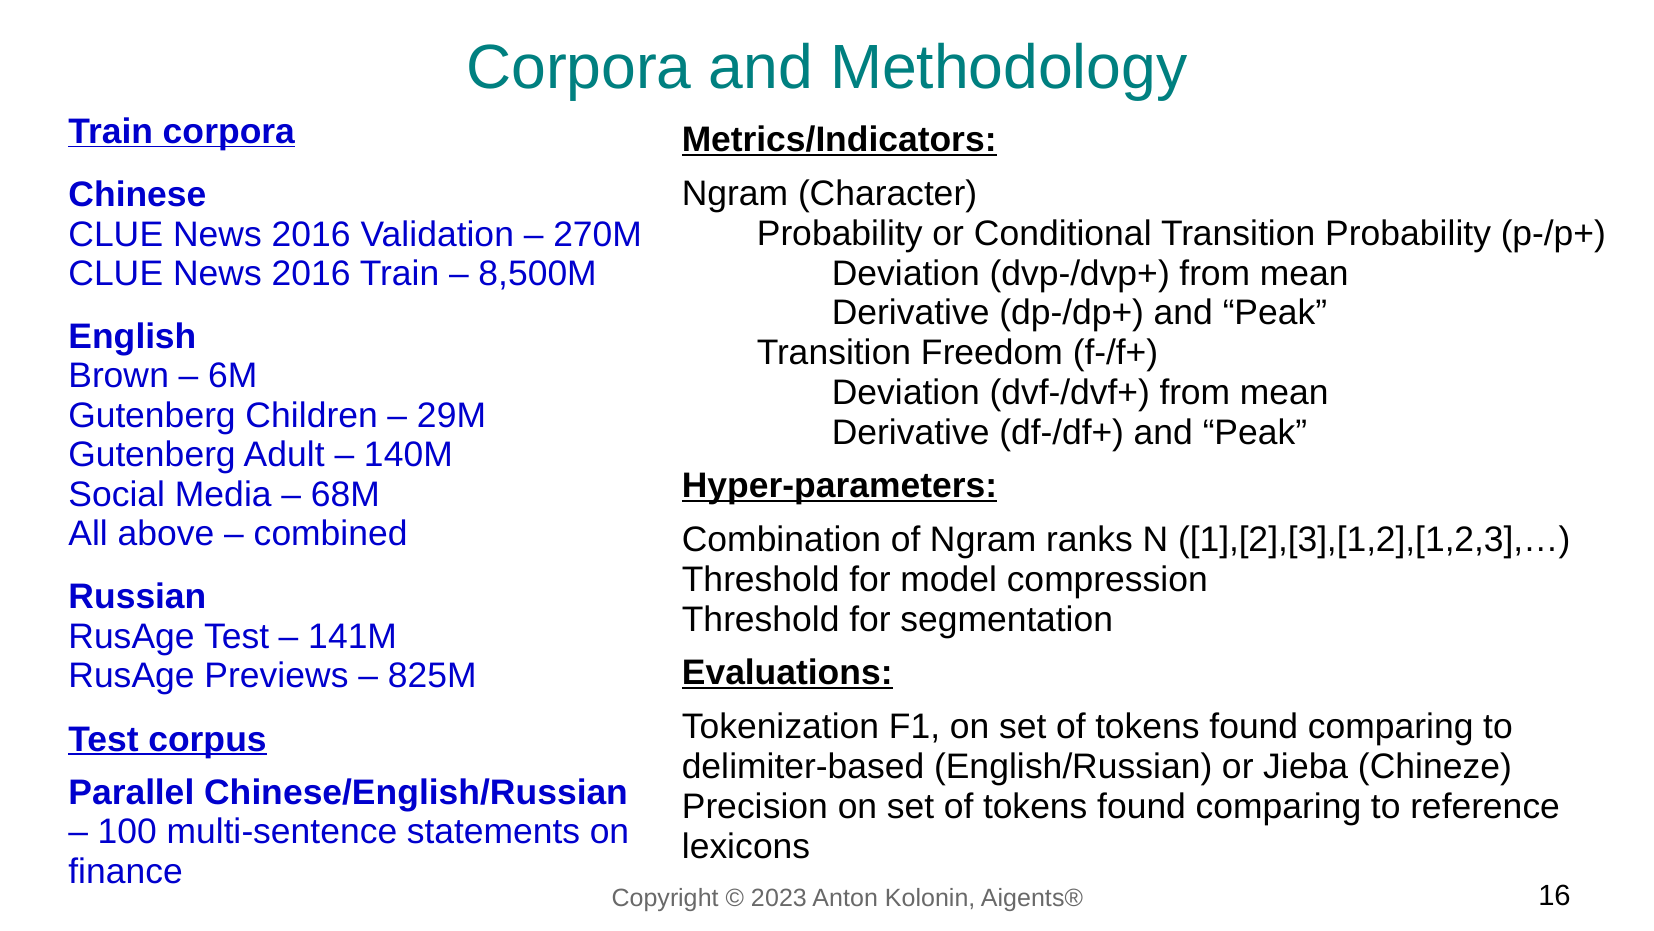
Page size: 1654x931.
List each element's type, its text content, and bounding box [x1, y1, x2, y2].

text_box Train corpora Chinese CLUE News 2016 Validation – 270M CLUE News 2016 Train – 8,500M English Brown – 6M Gutenberg Children – 29M Gutenberg Adult – 140M Social Media – 68M All above – combined Russian RusAge Test – 141M RusAge Previews – 825M Test corpus Parallel Chinese/English/Russian – 100 multi-sentence statements on finance [53, 102, 675, 898]
text_box Corpora and Methodology [0, 0, 1630, 135]
text_box Metrics/Indicators: Ngram (Character) Probability or Conditional Transition Probability (p-/p+) Deviation (dvp-/dvp+) from mean Derivative (dp-/dp+) and “Peak” Transition Freedom (f-/f+) Deviation (dvf-/dvf+) from mean Derivative (df-/df+) and “Peak” Hyper-parameters: Combination of Ngram ranks N ([1],[2],[3],[1,2],[1,2,3],…) Threshold for model compression Threshold for segmentation Evaluations: Tokenization F1, on set of tokens found comparing to delimiter-based (English/Russian) or Jieba (Chineze) Precision on set of tokens found comparing to reference lexicons [667, 112, 1641, 897]
